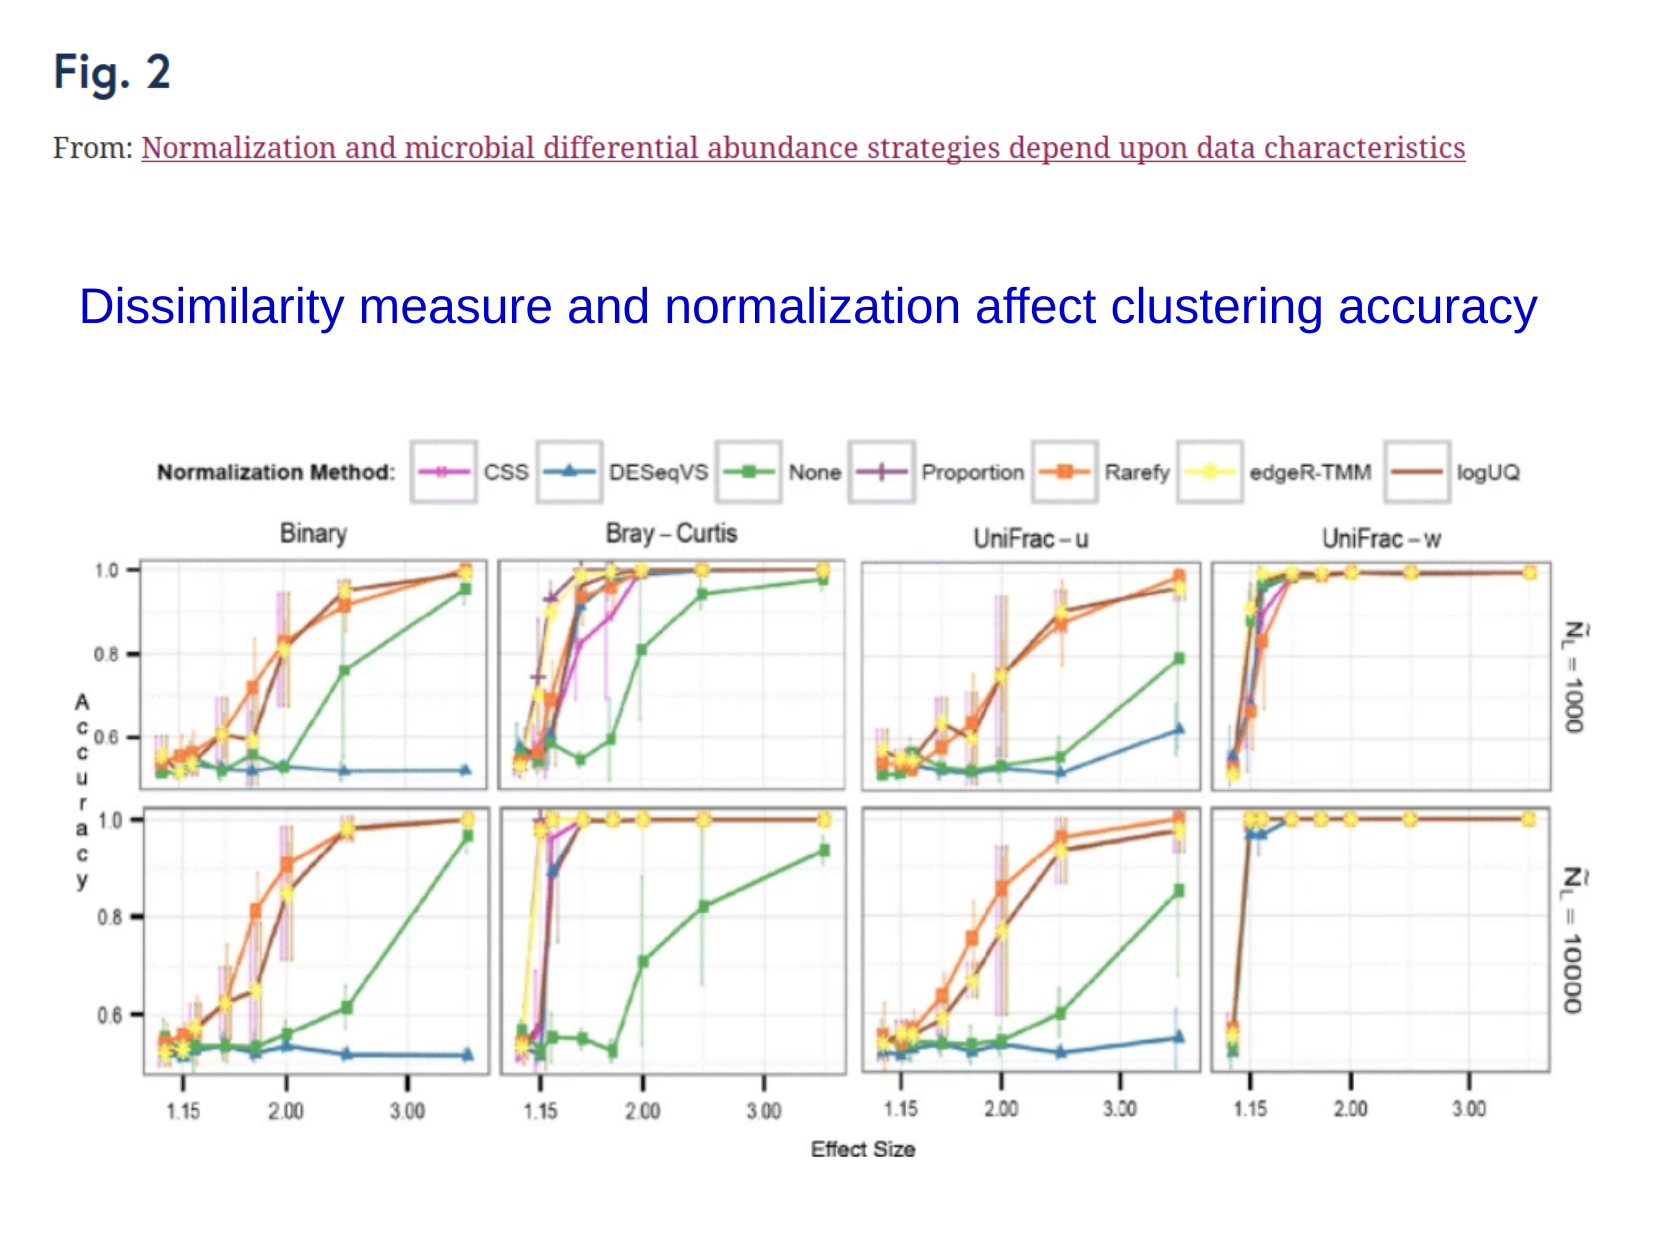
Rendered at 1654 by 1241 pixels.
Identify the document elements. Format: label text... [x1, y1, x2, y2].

picture [31, 414, 1636, 1187]
text_box Dissimilarity measure and normalization affect clustering accuracy [65, 267, 1553, 341]
picture [36, 39, 1618, 188]
